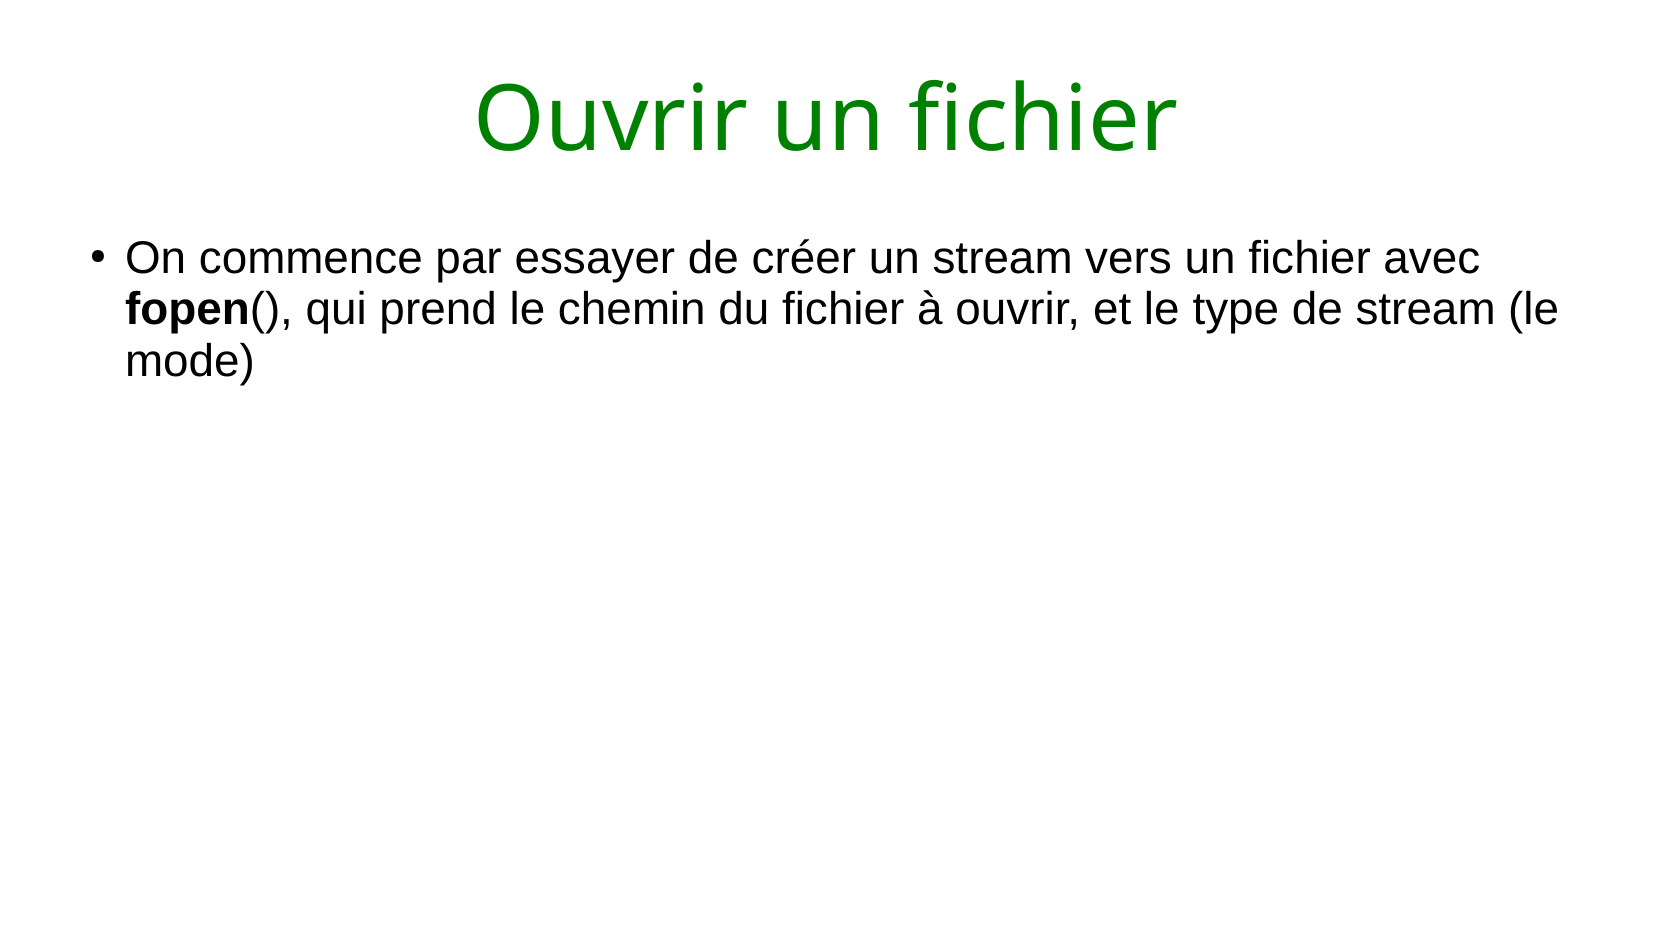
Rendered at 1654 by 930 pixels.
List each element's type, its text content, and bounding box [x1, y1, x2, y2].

text_box On commence par essayer de créer un stream vers un fichier avec fopen(), qui prend le chemin du fichier à ouvrir, et le type de stream (le mode) [74, 224, 1612, 863]
title Ouvrir un fichier [82, 37, 1571, 193]
